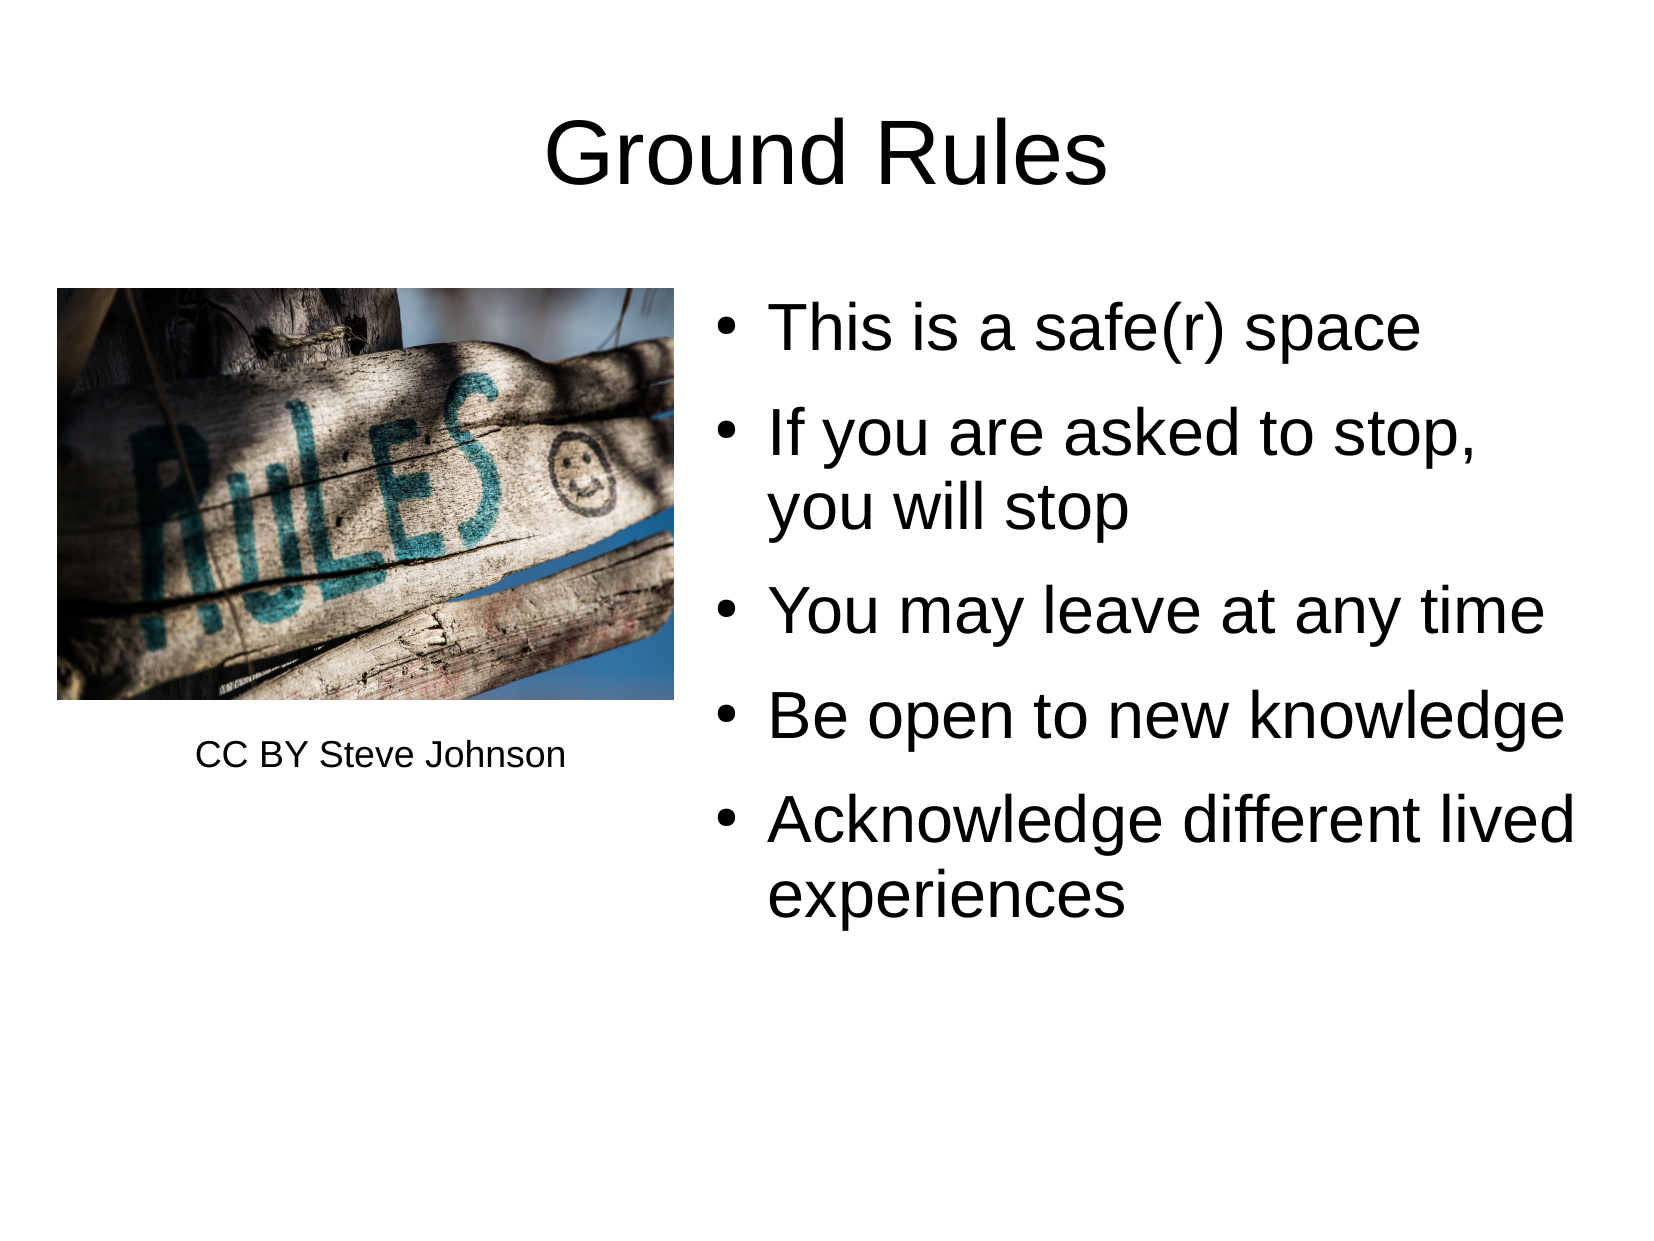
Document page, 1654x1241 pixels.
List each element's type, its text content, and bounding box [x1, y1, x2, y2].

picture [57, 288, 674, 700]
text_box CC BY Steve Johnson [180, 726, 584, 826]
title Ground Rules [82, 49, 1571, 257]
list This is a safe(r) space If you are asked to stop, you will stop You may leave at any time Be open to new knowledge Acknowledge different lived experiences [696, 290, 1605, 1010]
